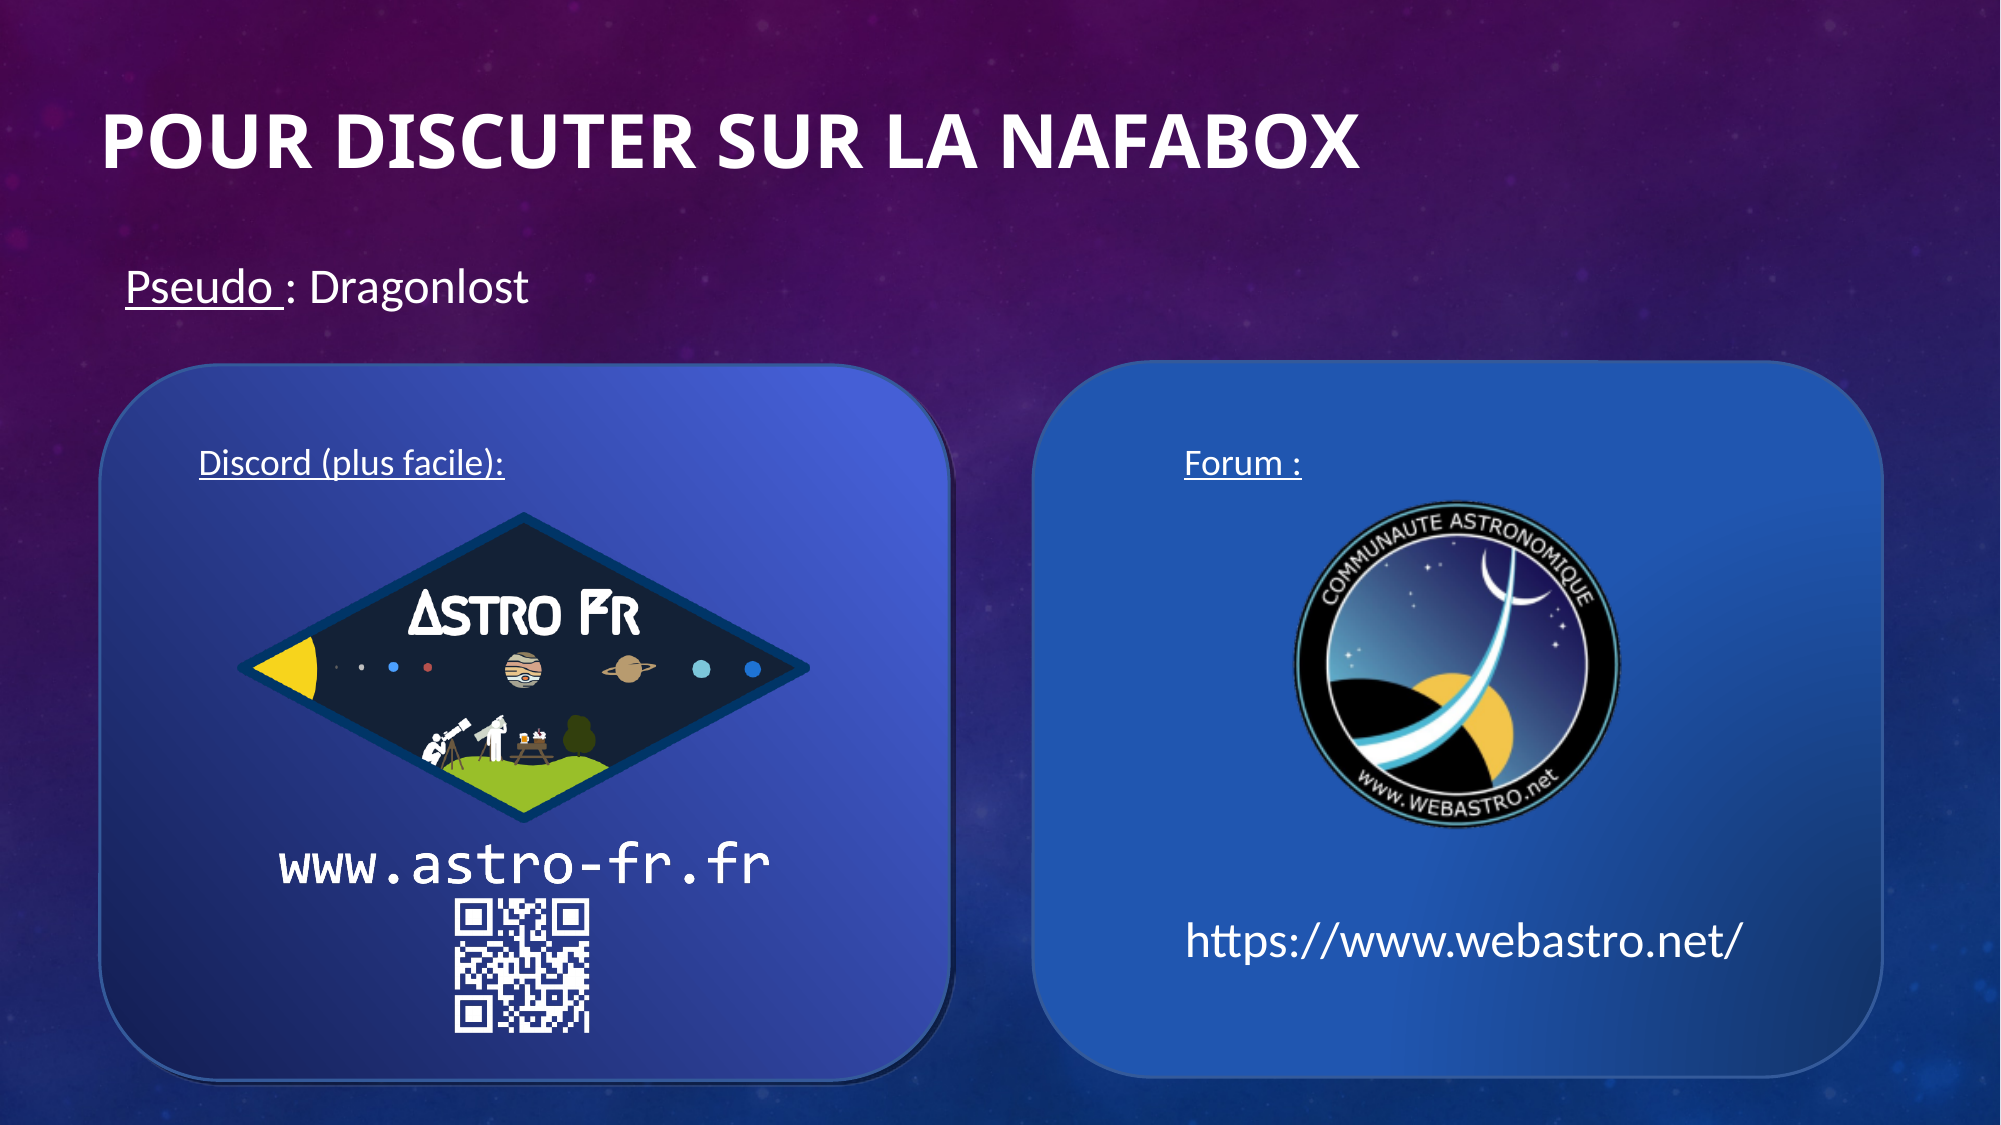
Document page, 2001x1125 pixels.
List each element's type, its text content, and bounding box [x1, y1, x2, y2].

text_box Forum : [1169, 430, 1458, 491]
text_box Pseudo : Dragonlost [110, 246, 834, 322]
text_box [99, 364, 950, 1081]
text_box [1033, 361, 1883, 1078]
picture [0, 0, 2001, 1125]
title Pour discuter sur la NAFABOX [99, 44, 1900, 232]
text_box https://www.webastro.net/ [1170, 900, 1768, 976]
text_box Discord (plus facile): [183, 430, 585, 491]
